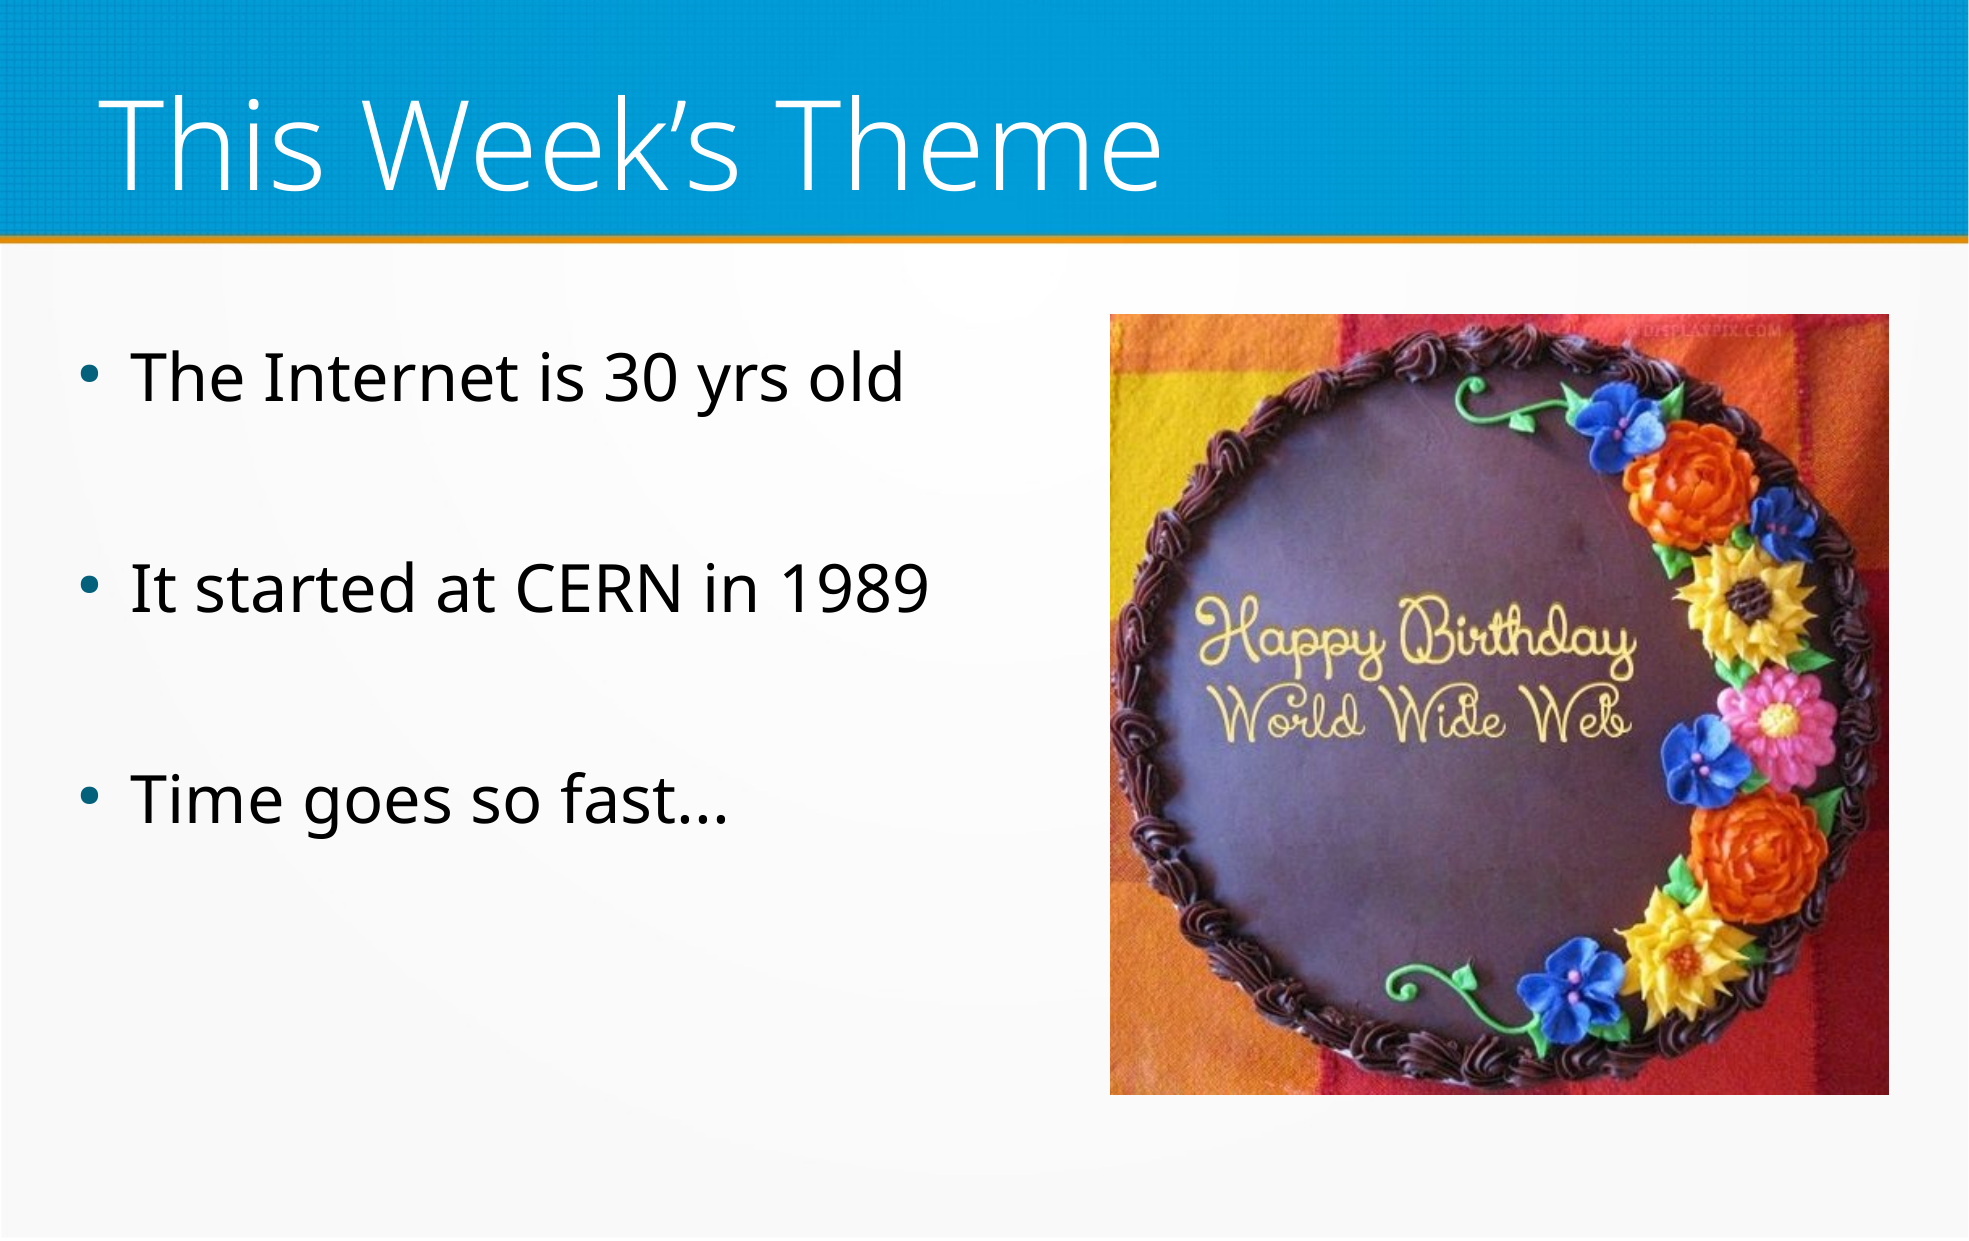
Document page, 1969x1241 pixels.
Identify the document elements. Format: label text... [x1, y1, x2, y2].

picture [0, 233, 1969, 1241]
title This Week’s Theme [98, 19, 1870, 227]
list The Internet is 30 yrs old It started at CERN in 1989 Time goes so fast... [60, 330, 1110, 1096]
